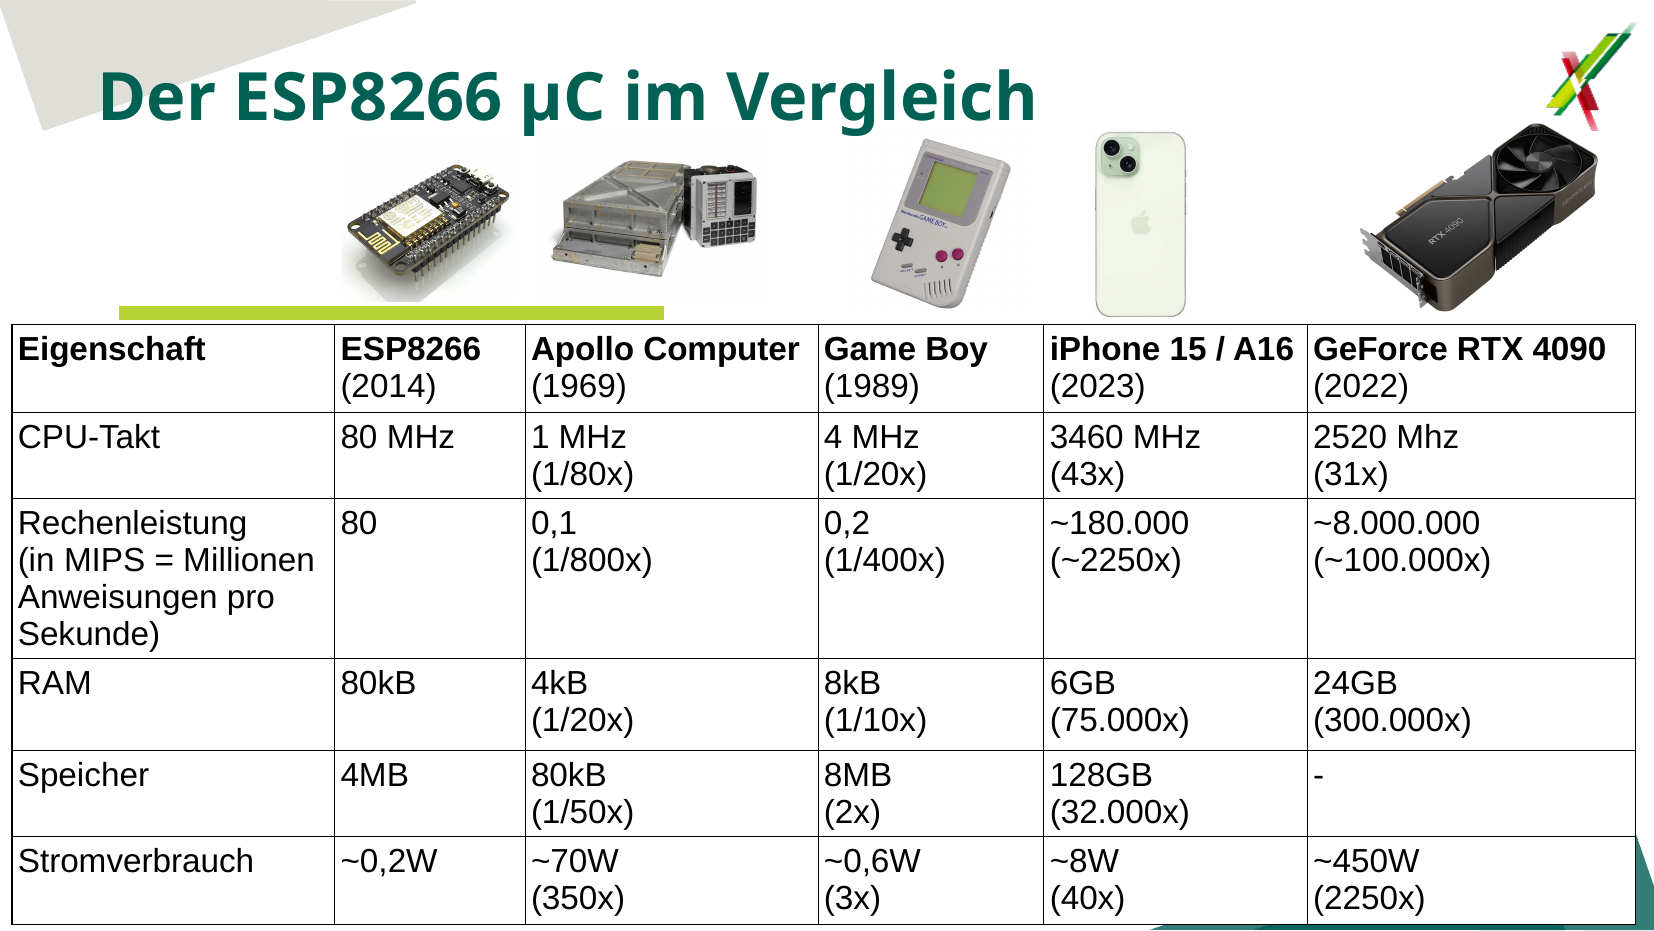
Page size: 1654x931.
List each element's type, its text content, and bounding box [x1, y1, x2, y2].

table_header Game Boy (1989) [819, 325, 1043, 412]
table_cell ~8W (40x) [1044, 837, 1307, 924]
table_cell CPU-Takt [13, 413, 334, 498]
table_header iPhone 15 / A16 (2023) [1044, 325, 1307, 412]
table_cell 24GB (300.000x) [1308, 659, 1635, 750]
table_cell RAM [13, 659, 334, 750]
picture [537, 130, 768, 302]
table_cell 8MB (2x) [819, 751, 1043, 836]
picture [848, 130, 1034, 315]
table_cell 3460 MHz (43x) [1044, 413, 1307, 498]
table_cell 4 MHz (1/20x) [819, 413, 1043, 498]
table_cell 4MB [335, 751, 525, 836]
table_cell 2520 Mhz (31x) [1308, 413, 1635, 498]
table_cell 1 MHz (1/80x) [526, 413, 818, 498]
table_cell 128GB (32.000x) [1044, 751, 1307, 836]
table_cell 80 [335, 499, 525, 658]
table_cell 80 MHz [335, 413, 525, 498]
table_cell ~180.000 (~2250x) [1044, 499, 1307, 658]
table_header GeForce RTX 4090 (2022) [1308, 325, 1635, 412]
title Der ESP8266 µC im Vergleich [82, 57, 1515, 130]
table_cell 4kB (1/20x) [526, 659, 818, 750]
table_cell ~70W (350x) [526, 837, 818, 924]
table_cell ~0,2W [335, 837, 525, 924]
table_cell Rechenleistung (in MIPS = Millionen Anweisungen pro Sekunde) [13, 499, 334, 658]
picture [1328, 22, 1639, 319]
table_cell ~8.000.000 (~100.000x) [1308, 499, 1635, 658]
table_cell 80kB (1/50x) [526, 751, 818, 836]
table_cell ~450W (2250x) [1308, 837, 1635, 924]
table_header ESP8266 (2014) [335, 325, 525, 412]
table_cell 80kB [335, 659, 525, 750]
table_cell ~0,6W (3x) [819, 837, 1043, 924]
picture [341, 134, 515, 302]
table_cell - [1308, 751, 1635, 836]
table_cell 0,1 (1/800x) [526, 499, 818, 658]
table_cell Stromverbrauch [13, 837, 334, 924]
table_header Apollo Computer (1969) [526, 325, 818, 412]
table_cell 6GB (75.000x) [1044, 659, 1307, 750]
table_cell 8kB (1/10x) [819, 659, 1043, 750]
picture [1092, 130, 1190, 317]
table_cell Speicher [13, 751, 334, 836]
table_header Eigenschaft [13, 325, 334, 412]
table_cell 0,2 (1/400x) [819, 499, 1043, 658]
